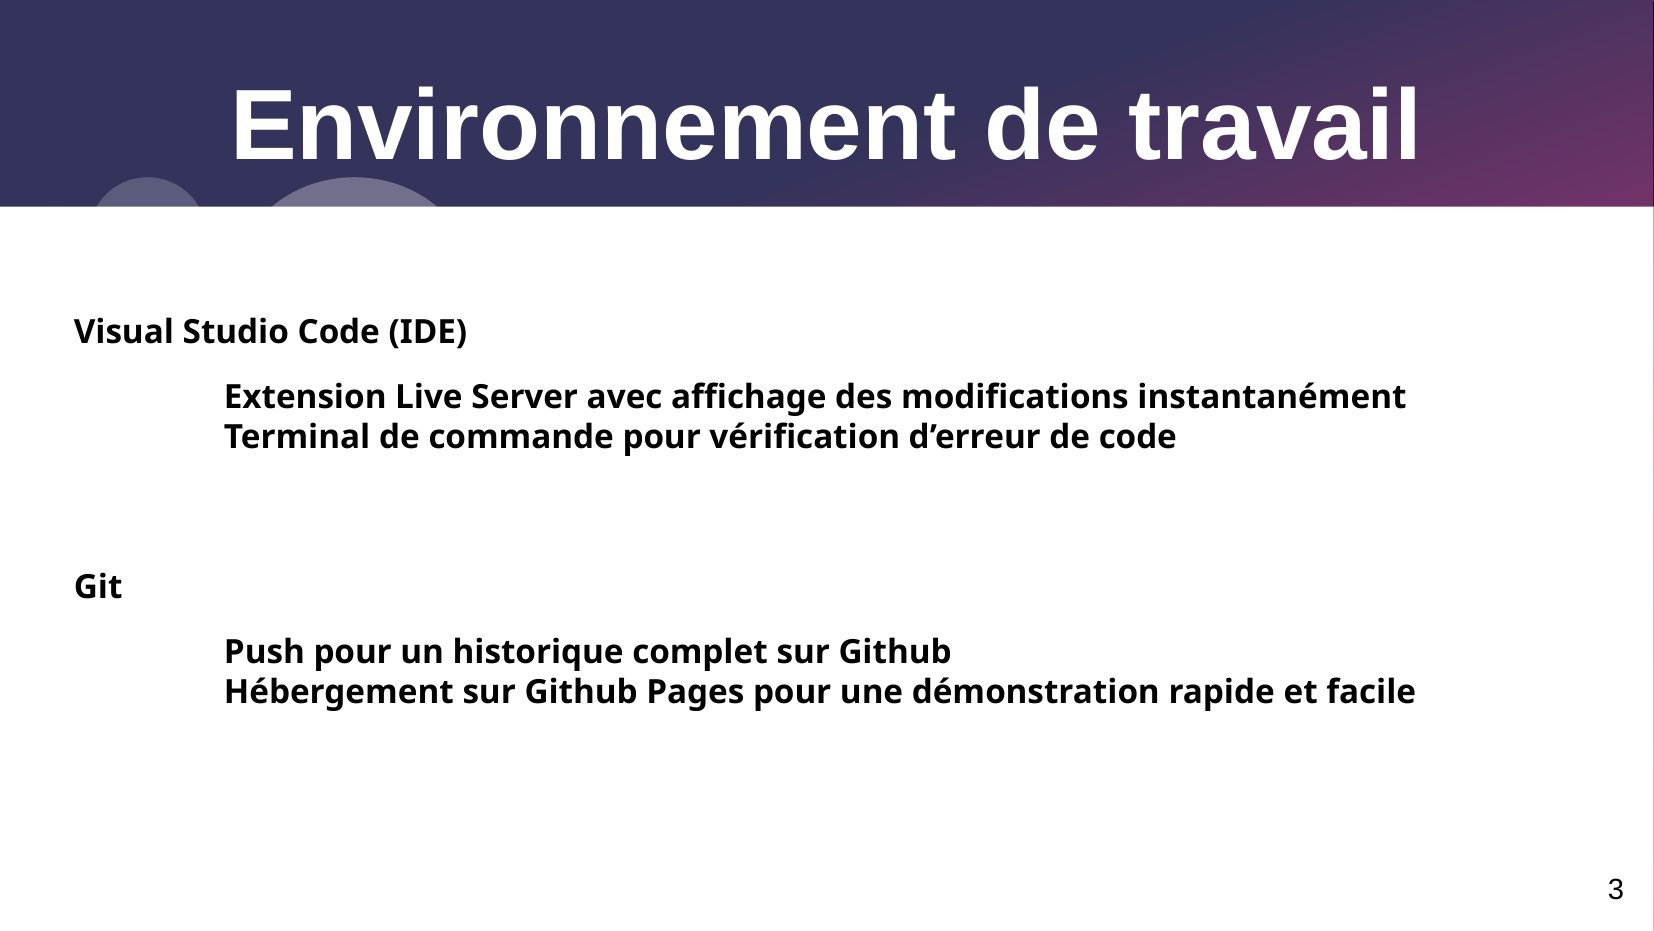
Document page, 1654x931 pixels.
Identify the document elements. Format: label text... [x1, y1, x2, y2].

text_box Visual Studio Code (IDE) Extension Live Server avec affichage des modifications instantanément Terminal de commande pour vérification d’erreur de code Git Push pour un historique complet sur Github Hébergement sur Github Pages pour une démonstration rapide et facile [59, 295, 1575, 931]
title Environnement de travail [88, 44, 1565, 207]
